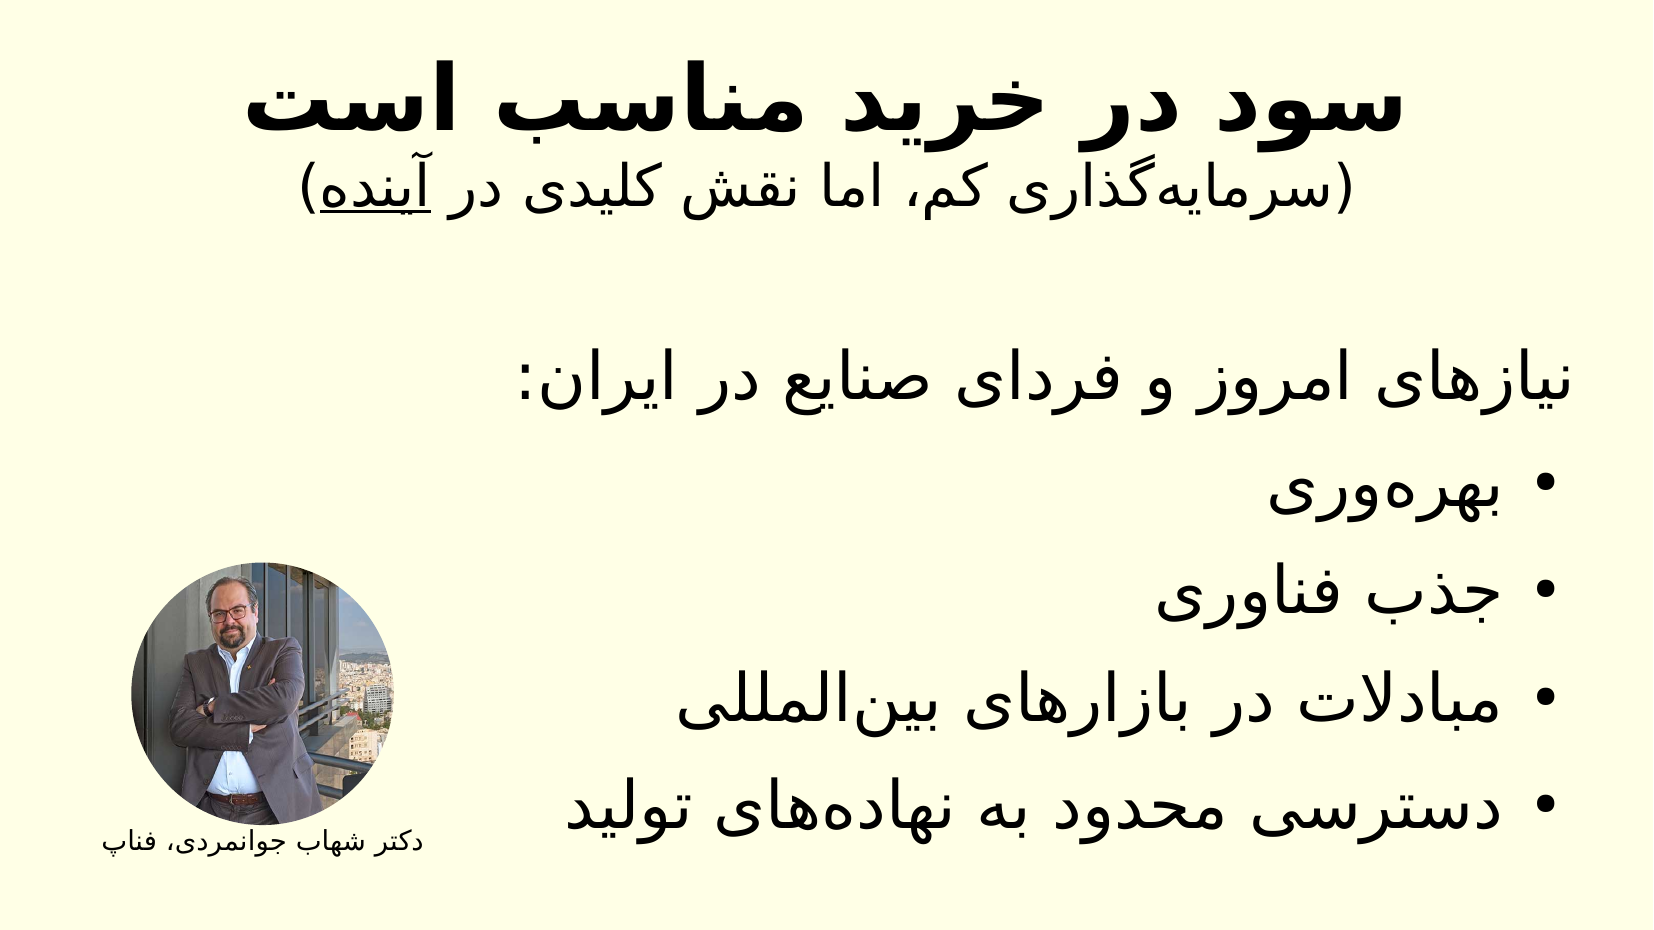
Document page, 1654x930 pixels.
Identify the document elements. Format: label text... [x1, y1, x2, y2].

list دکتر شهاب جوانمردی، فناپ [75, 825, 451, 877]
title سود در خرید مناسب است (سرمایه‌گذاری کم، اما نقش کلیدی در آینده) [82, 2, 1571, 263]
text_box [131, 562, 394, 825]
list نیاز‌های امروز و فردای صنایع در ایران: بهره‌وری جذب فناوری مبادلات در بازارهای بین‌المللی دسترسی محدود به نهاده‌های تولید [87, 337, 1576, 877]
